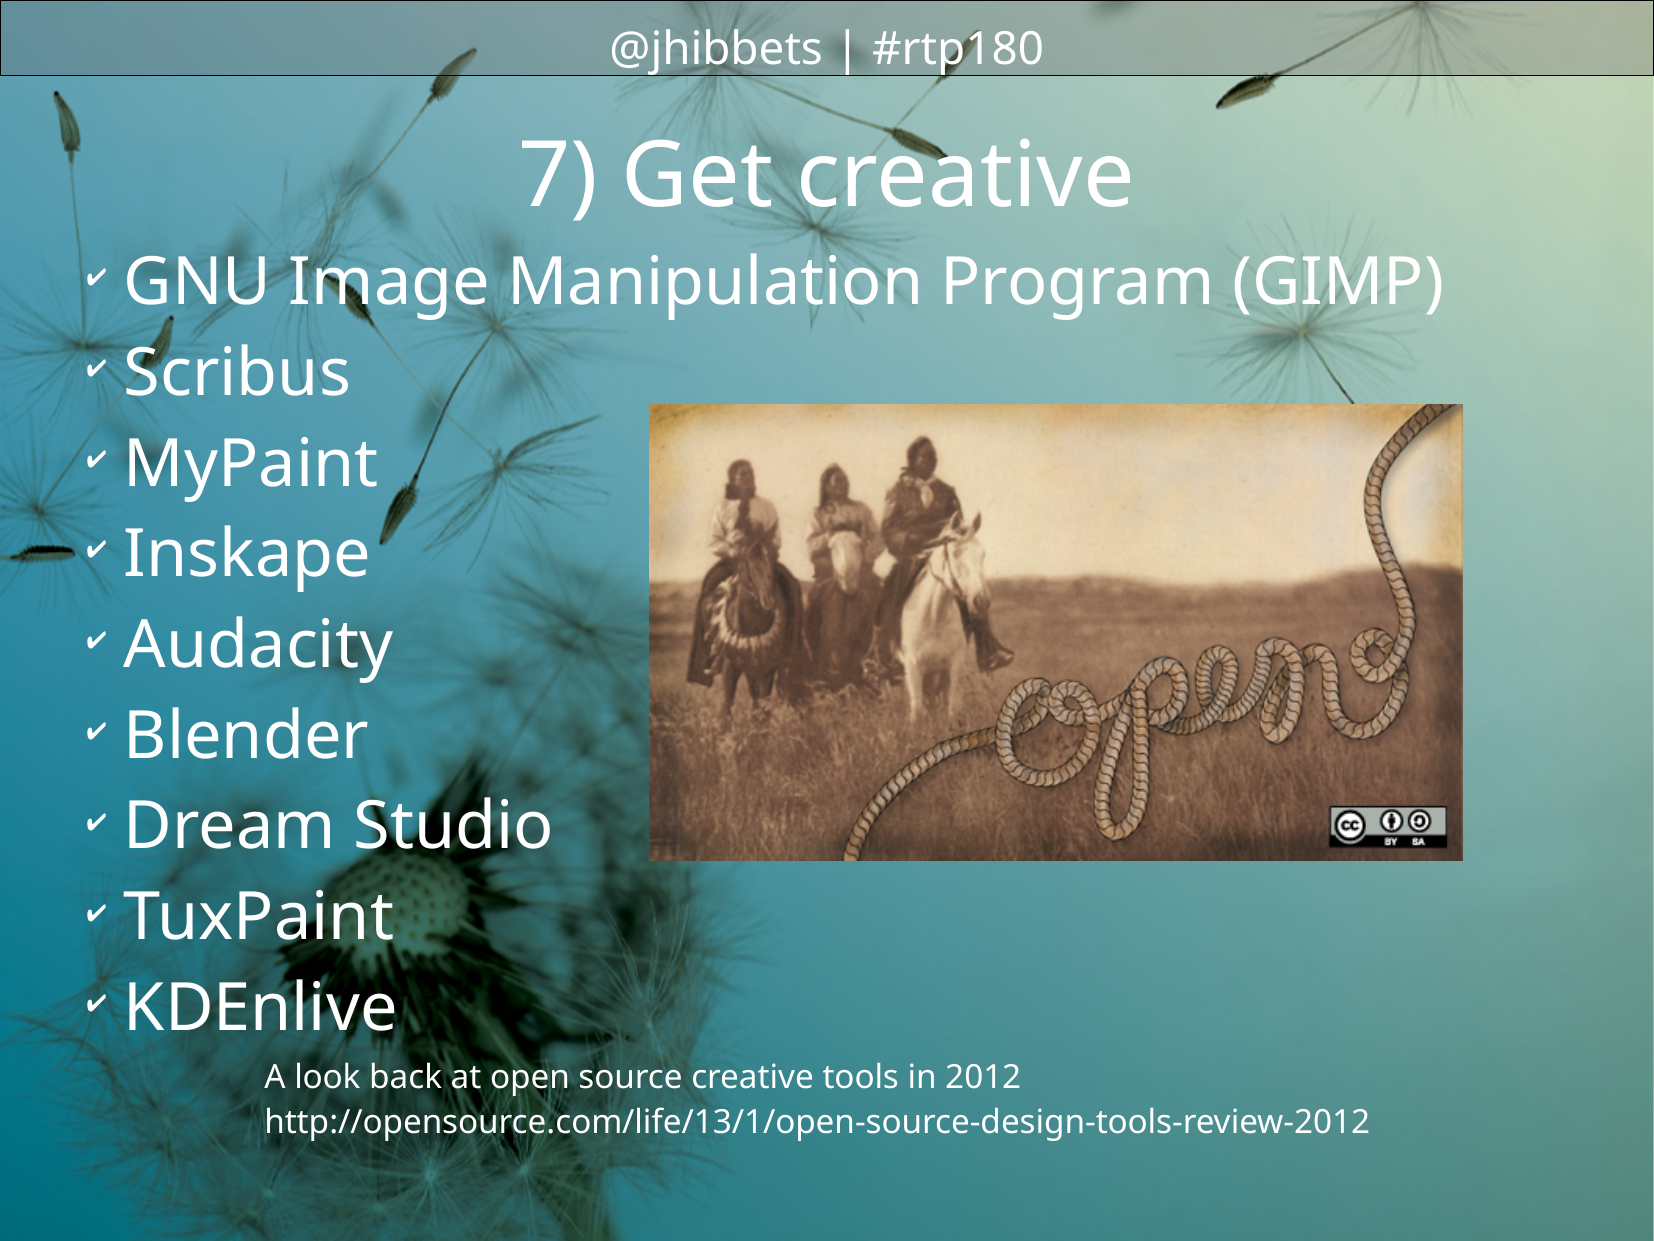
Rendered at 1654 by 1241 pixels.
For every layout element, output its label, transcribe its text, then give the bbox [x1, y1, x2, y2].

picture [0, 76, 1654, 1241]
text_box A look back at open source creative tools in 2012 http://opensource.com/life/13/1/open-source-design-tools-review-2012 [249, 1045, 1389, 1135]
picture [649, 404, 1463, 861]
title 7) Get creative [82, 67, 1571, 275]
text_box GNU Image Manipulation Program (GIMP) Scribus MyPaint Inskape Audacity Blender Dream Studio TuxPaint KDEnlive [86, 244, 1576, 1039]
